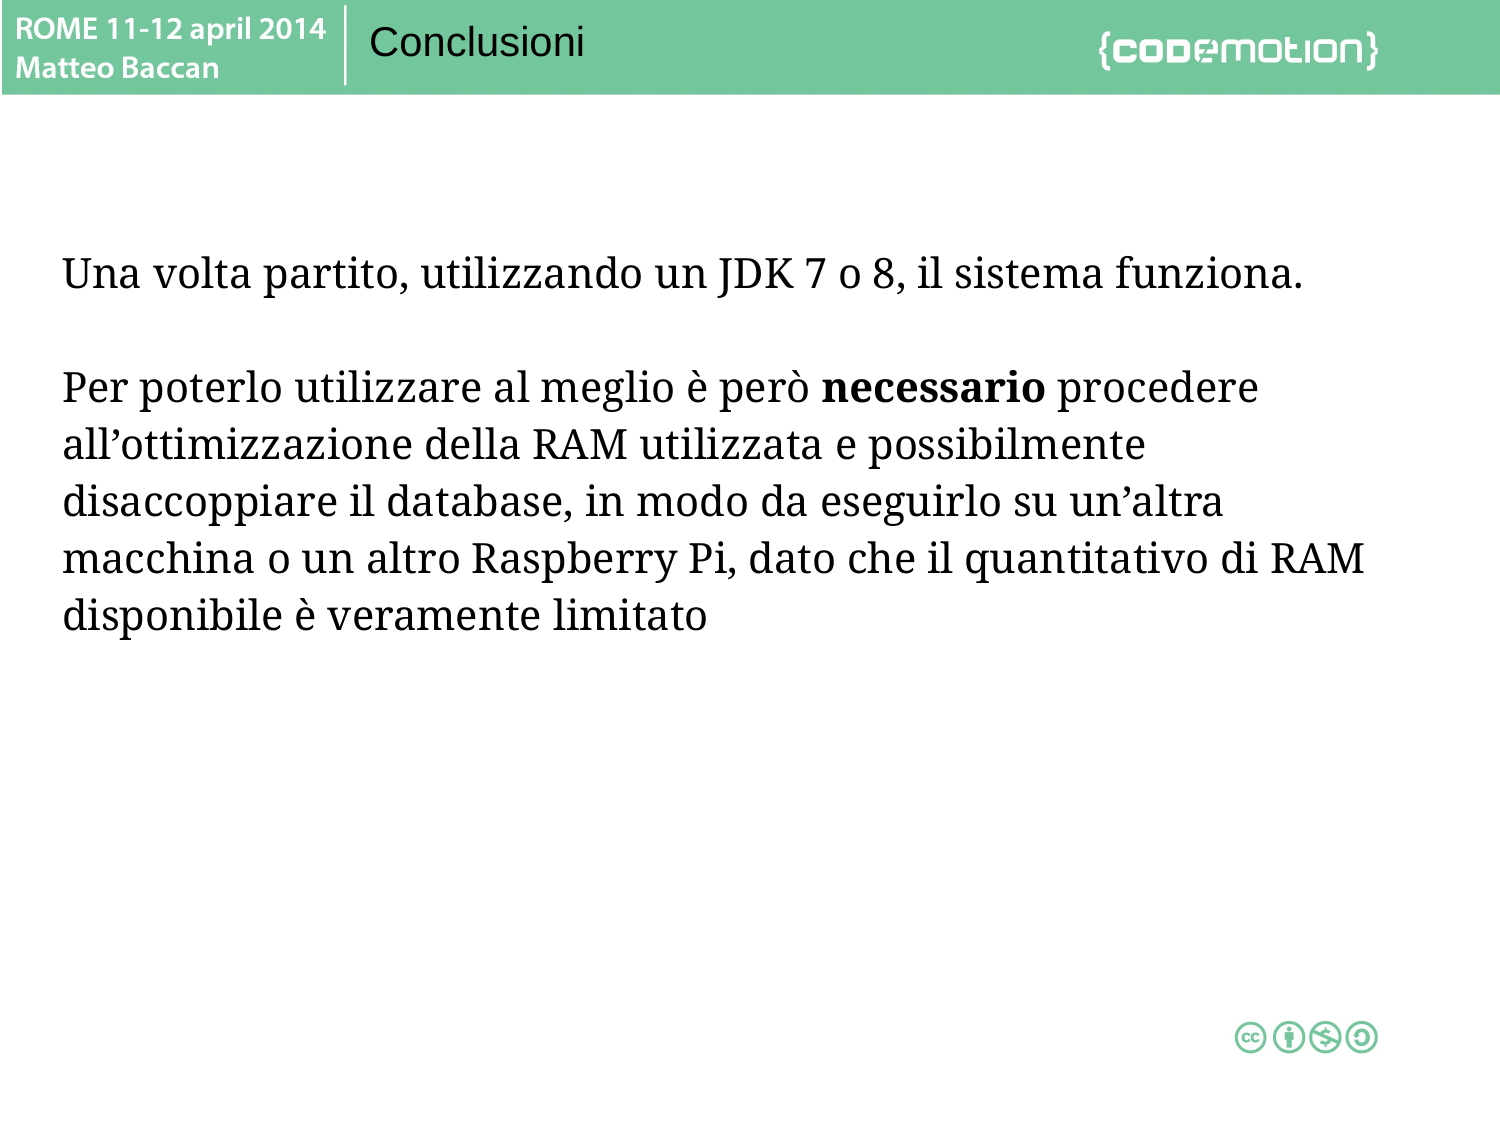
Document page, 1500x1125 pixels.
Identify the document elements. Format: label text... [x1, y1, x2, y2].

picture [2, 0, 1500, 1125]
text_box Una volta partito, utilizzando un JDK 7 o 8, il sistema funziona. Per poterlo utilizzare al meglio è però necessario procedere all’ottimizzazione della RAM utilizzata e possibilmente disaccoppiare il database, in modo da eseguirlo su un’altra macchina o un altro Raspberry Pi, dato che il quantitativo di RAM disponibile è veramente limitato [47, 236, 1430, 934]
list Conclusioni [354, 11, 1380, 87]
